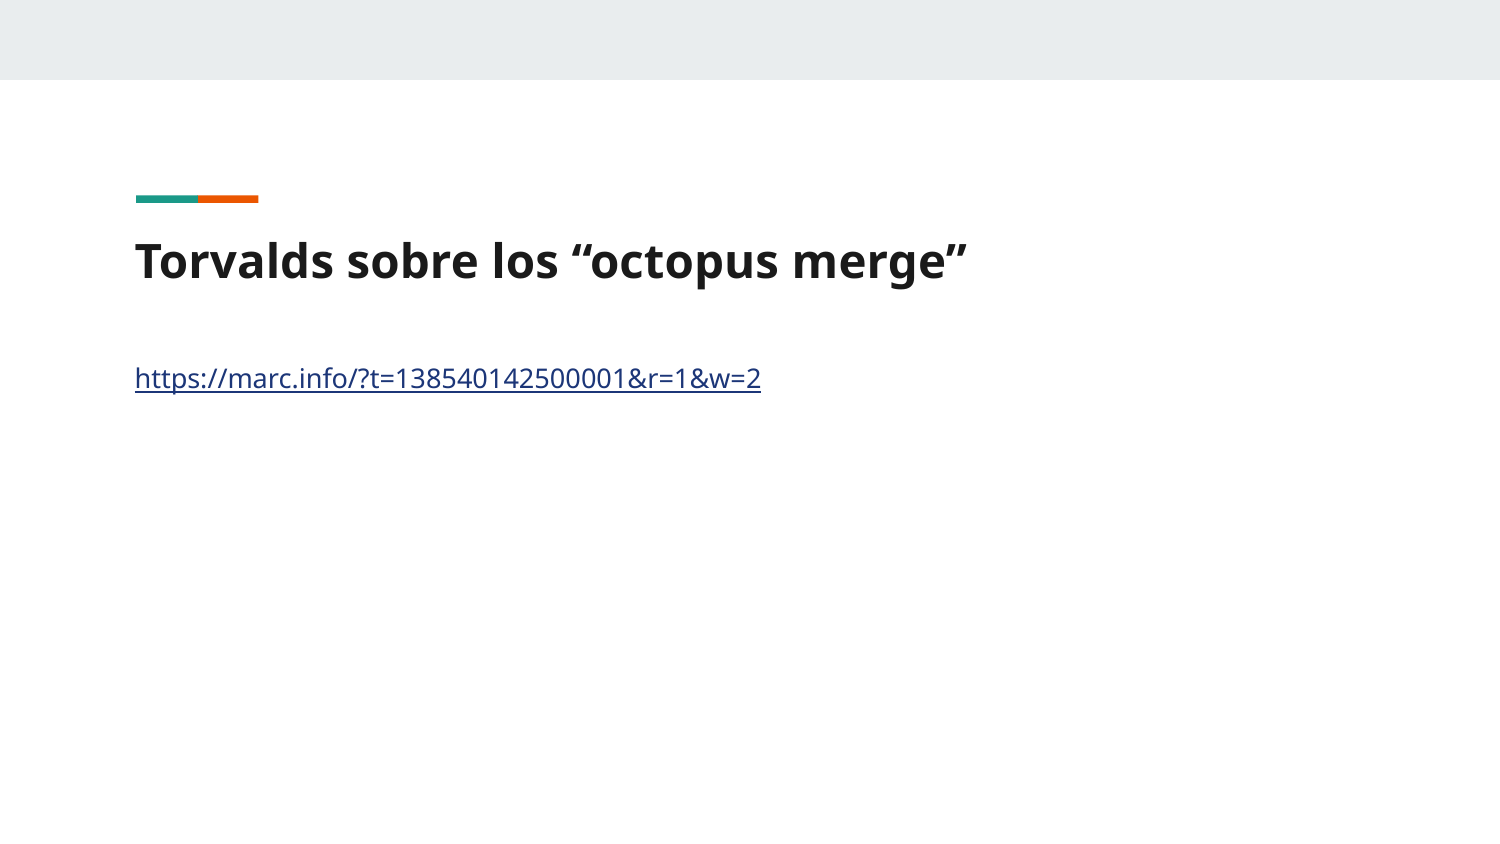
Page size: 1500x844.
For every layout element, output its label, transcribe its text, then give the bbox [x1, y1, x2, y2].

title Torvalds sobre los “octopus merge” [119, 216, 1381, 305]
list https://marc.info/?t=138540142500001&r=1&w=2 [119, 341, 1381, 712]
